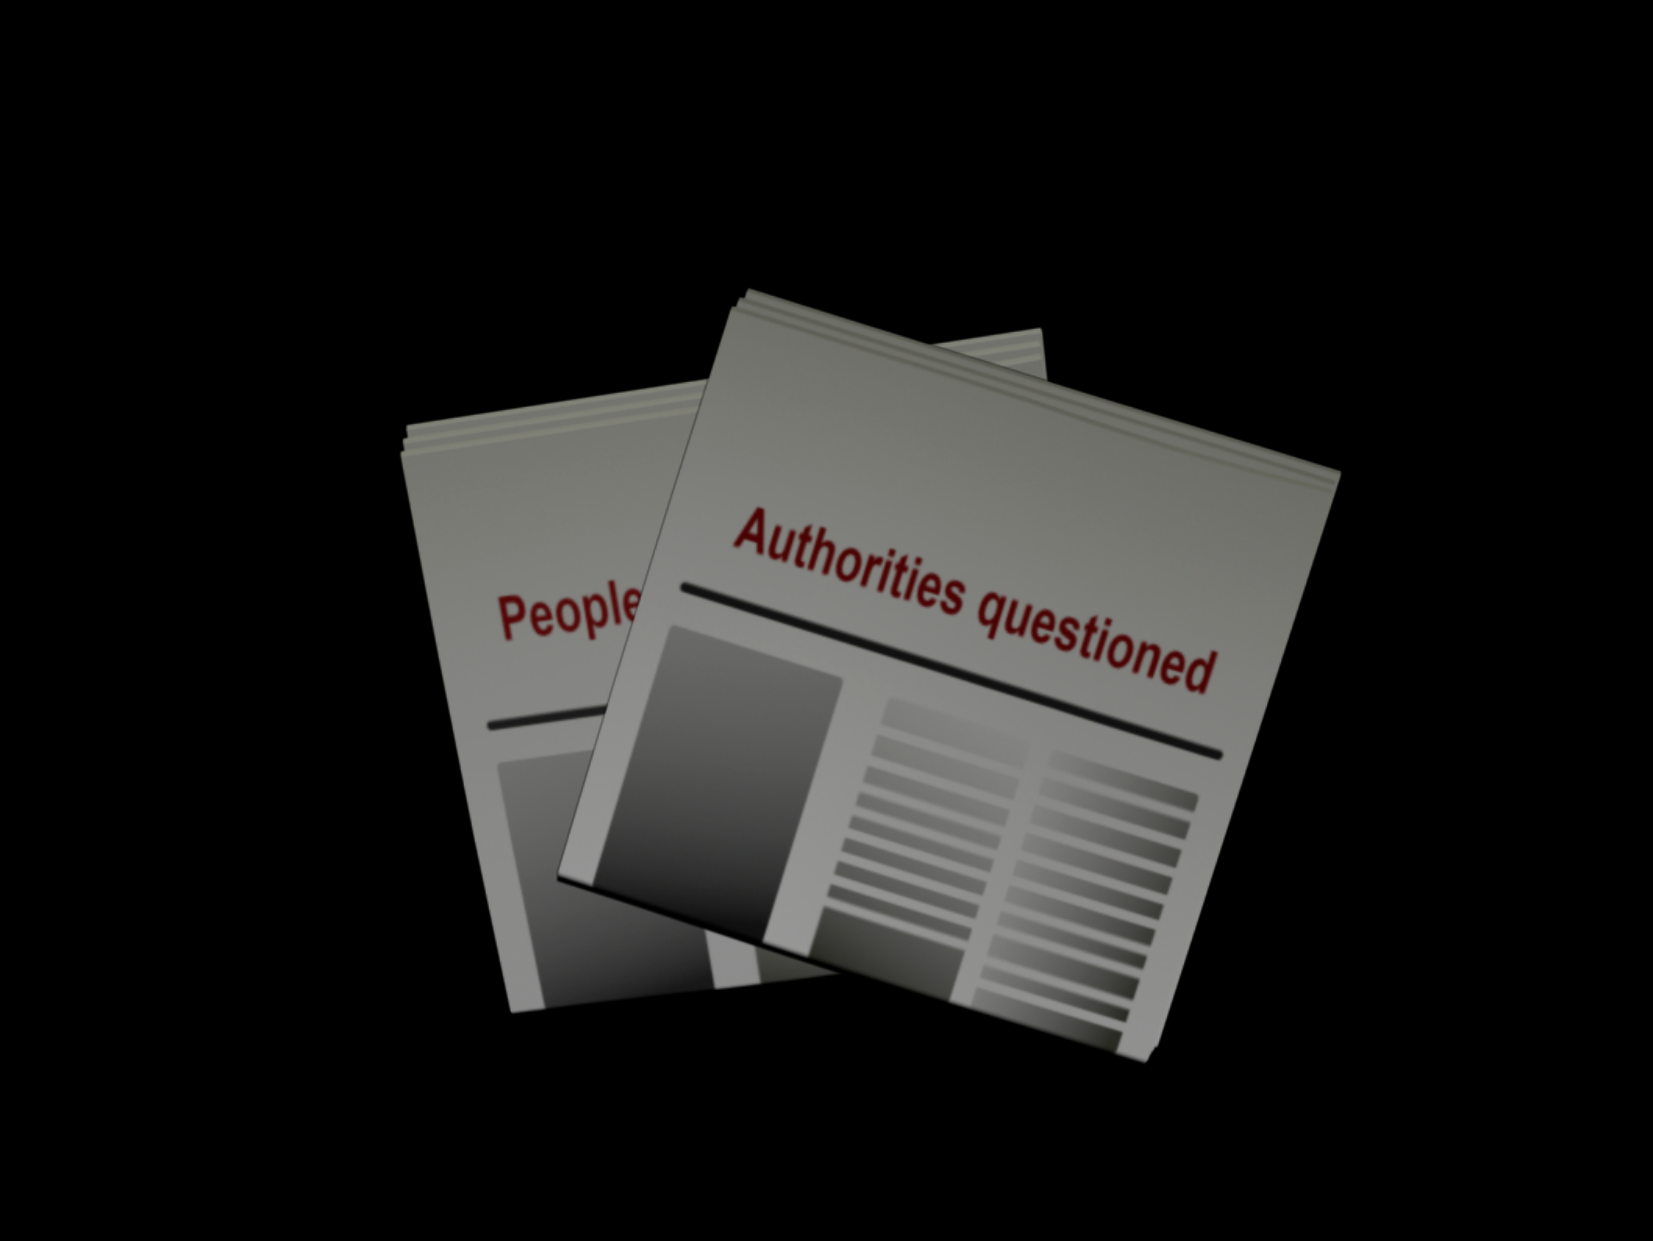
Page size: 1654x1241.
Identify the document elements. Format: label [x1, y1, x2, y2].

picture [0, 221, 1653, 1066]
